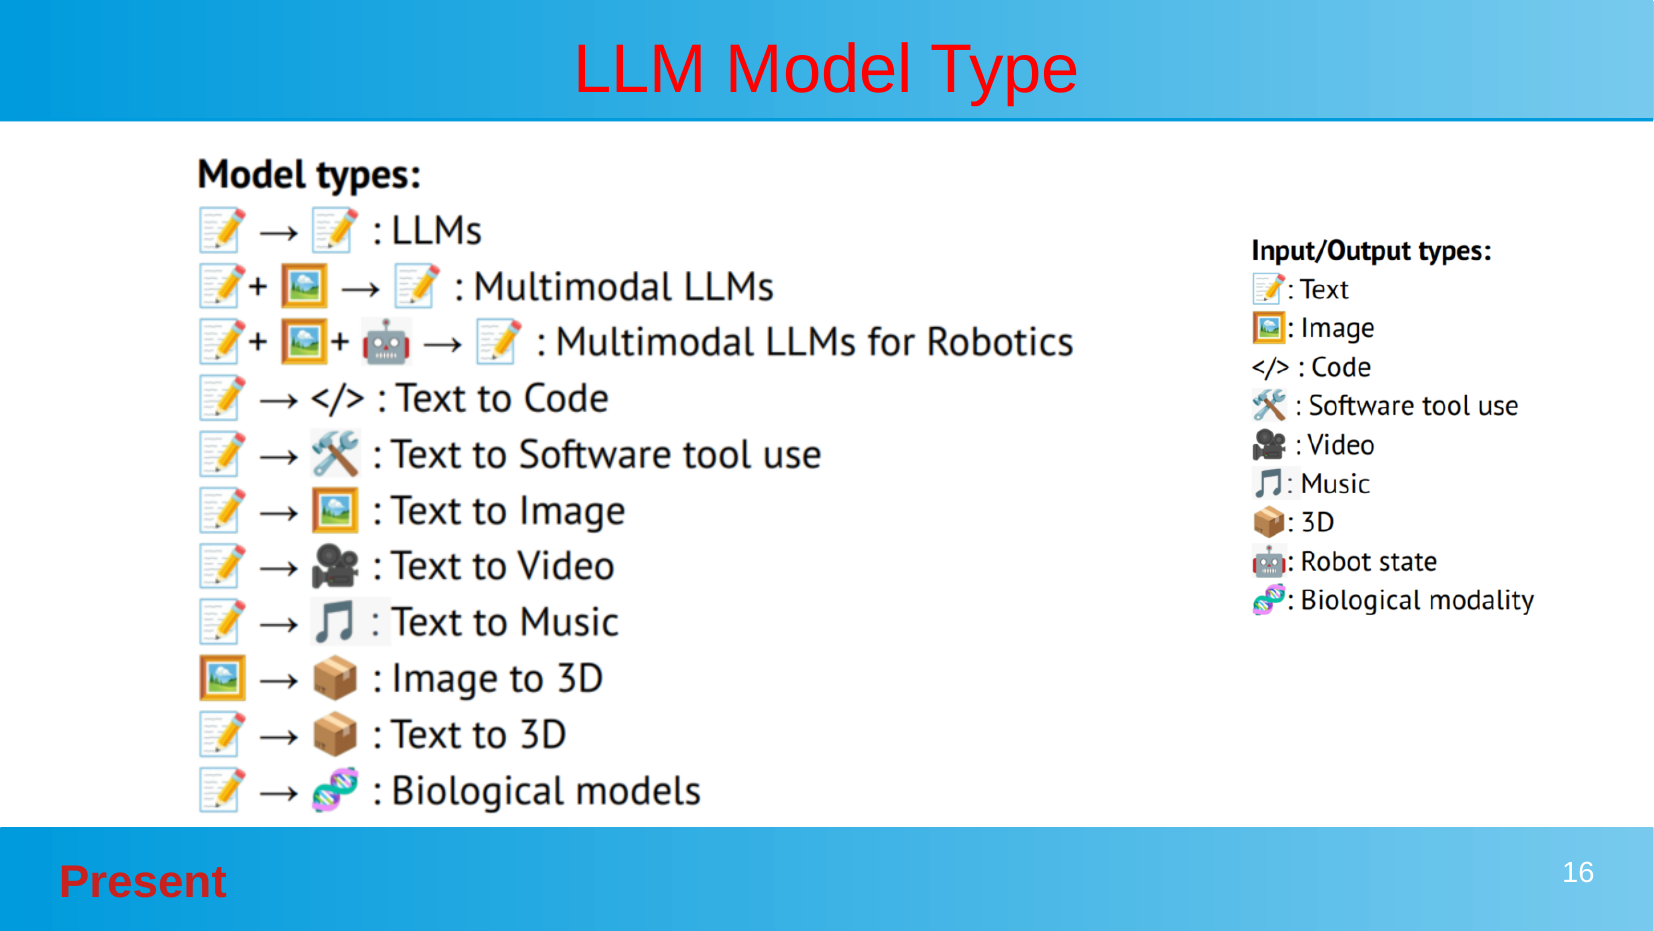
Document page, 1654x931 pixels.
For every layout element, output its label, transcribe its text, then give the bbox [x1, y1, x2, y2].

picture [1239, 224, 1576, 627]
picture [161, 132, 1126, 826]
title LLM Model Type [59, 29, 1595, 108]
